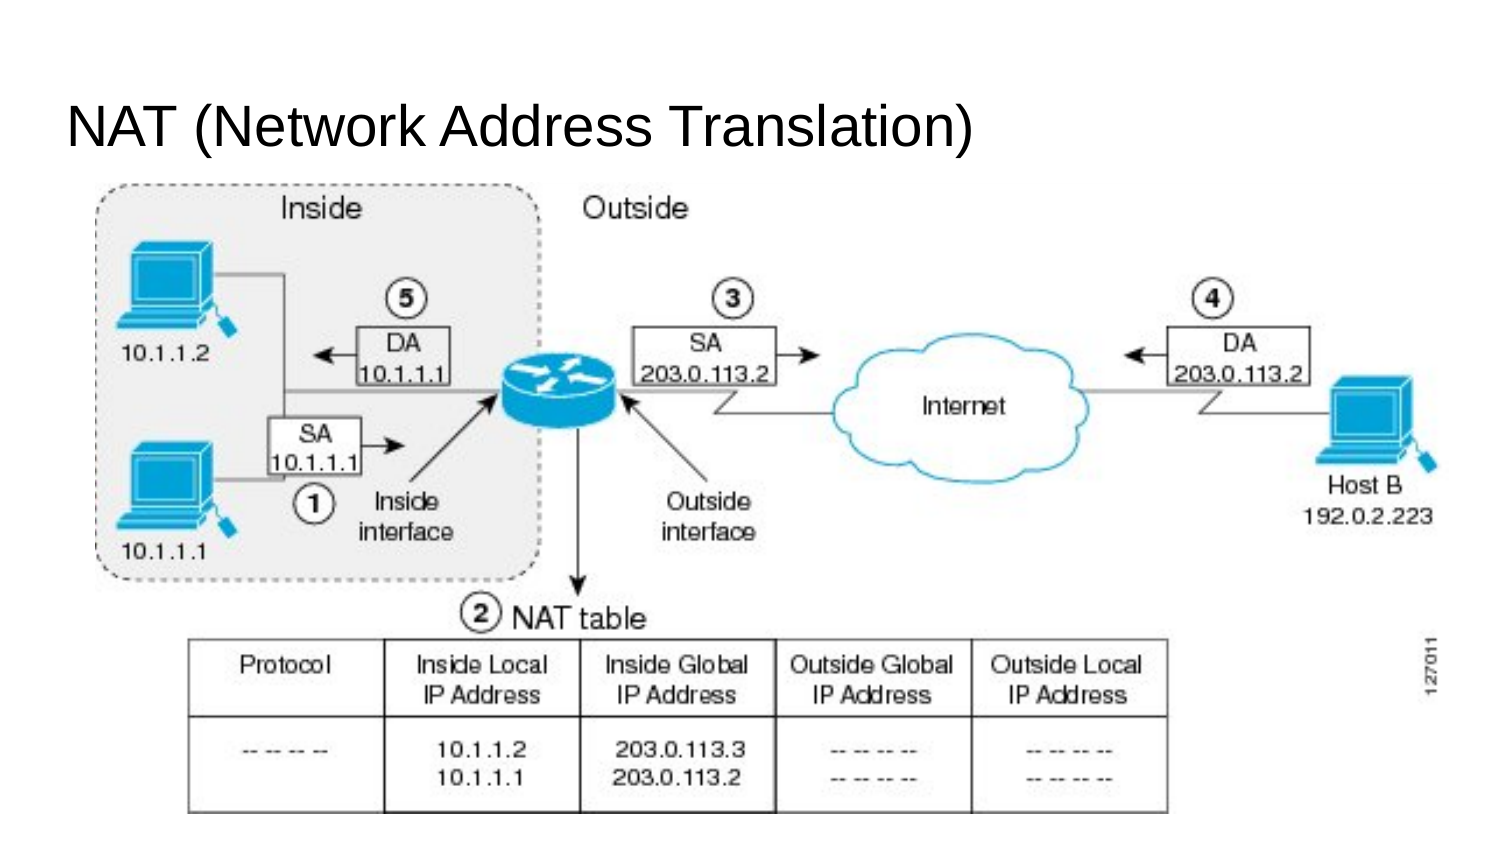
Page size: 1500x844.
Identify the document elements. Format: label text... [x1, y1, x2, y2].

picture [95, 182, 1449, 814]
title NAT (Network Address Translation) [51, 72, 1449, 167]
